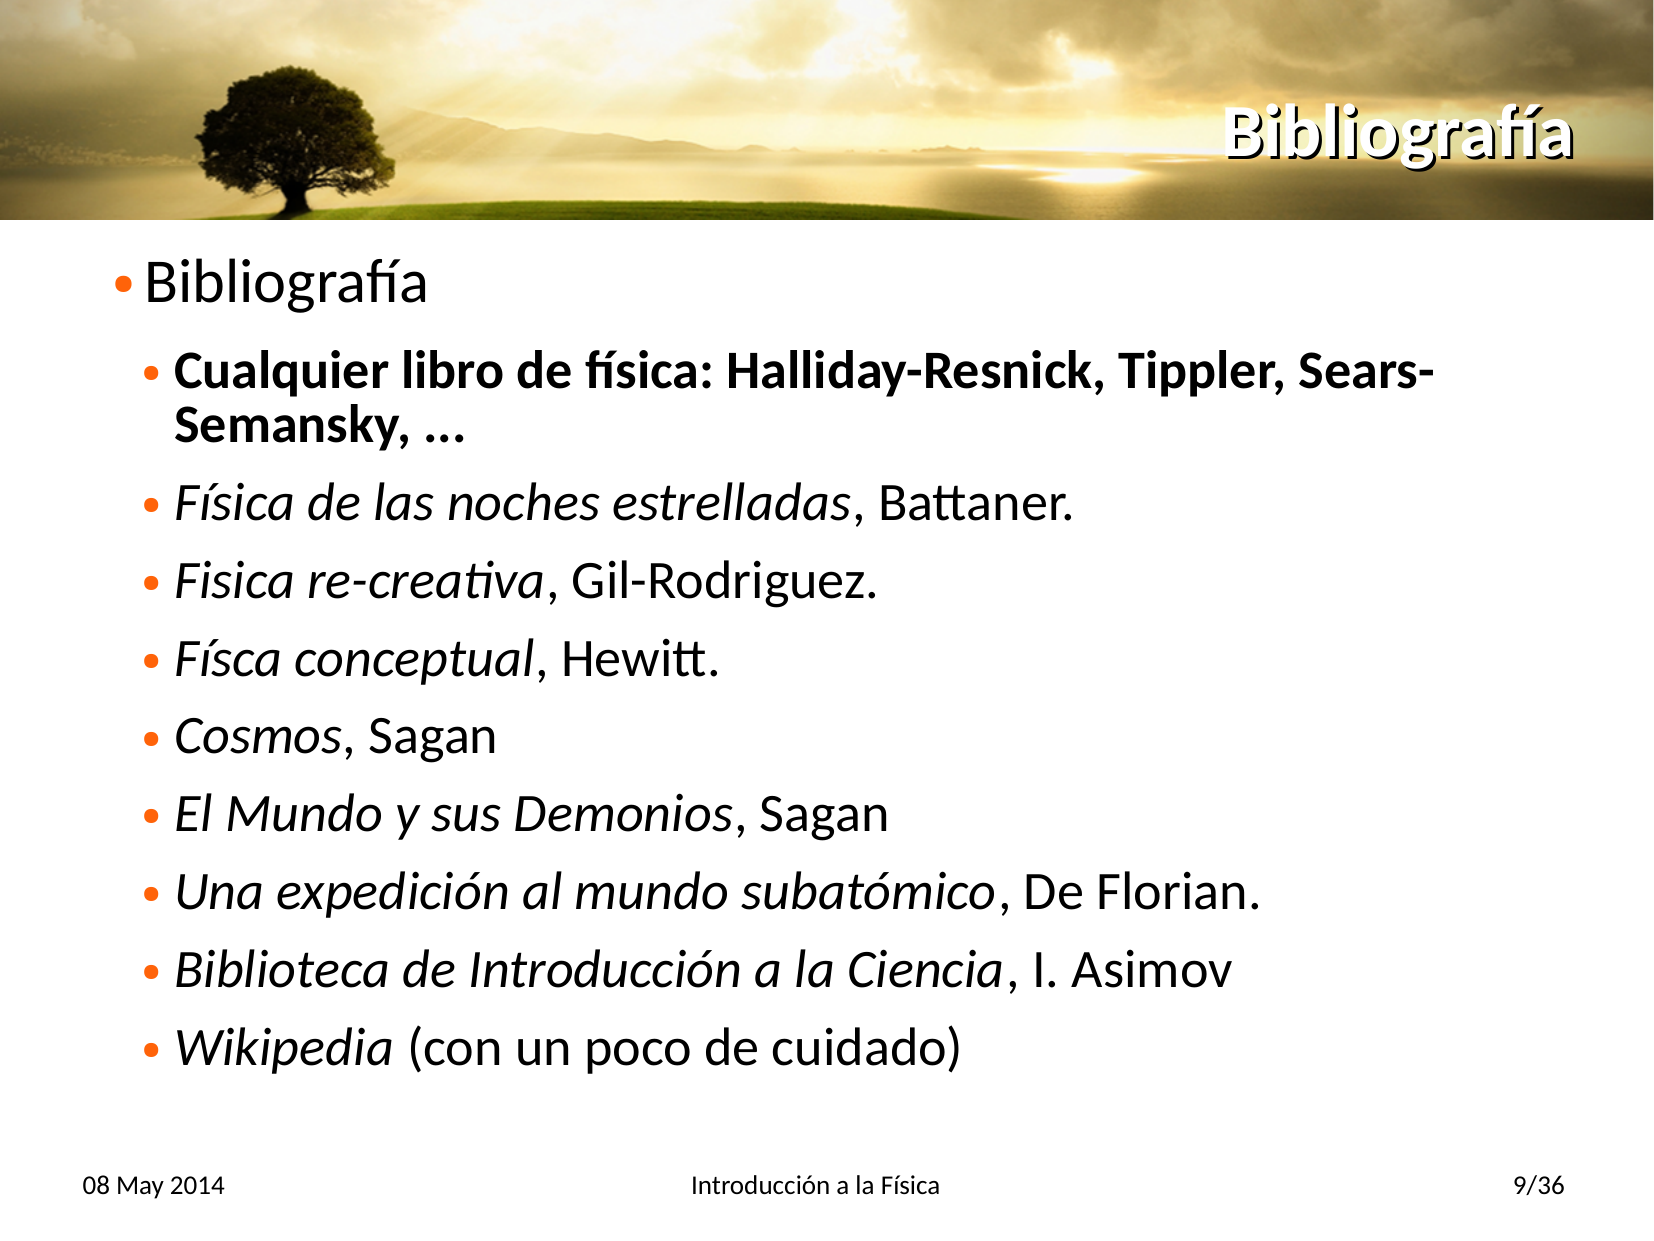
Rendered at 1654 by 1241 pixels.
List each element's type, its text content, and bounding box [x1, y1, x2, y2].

picture [0, 0, 1654, 220]
title Bibliografía [86, 49, 1576, 226]
list Bibliografía Cualquier libro de física: Halliday-Resnick, Tippler, Sears-Semansky, ... Física de las noches estrelladas, Battaner. Fisica re-creativa, Gil-Rodriguez. Físca conceptual, Hewitt. Cosmos, Sagan El Mundo y sus Demonios, Sagan Una expedición al mundo subatómico, De Florian. Biblioteca de Introducción a la Ciencia, I. Asimov Wikipedia (con un poco de cuidado) [82, 255, 1571, 1156]
